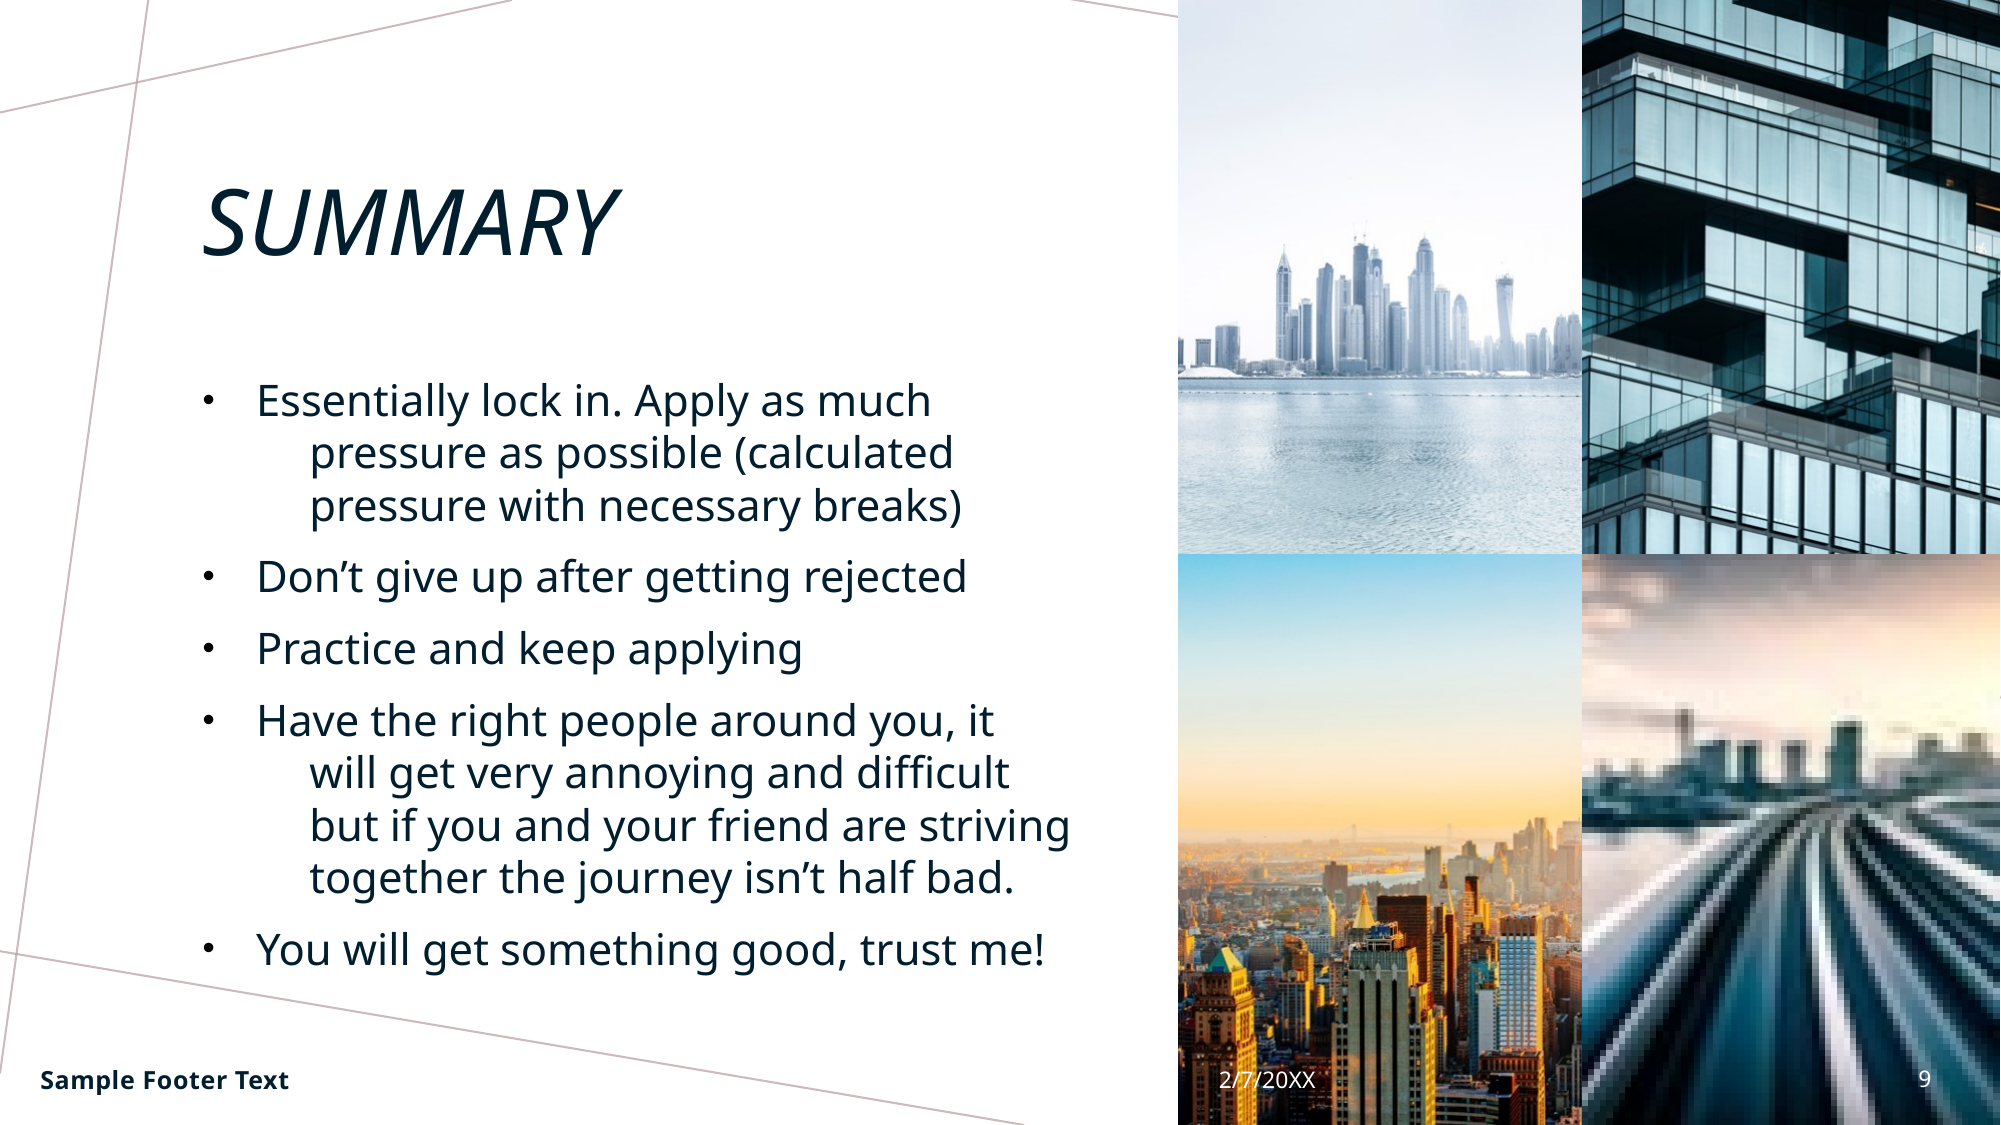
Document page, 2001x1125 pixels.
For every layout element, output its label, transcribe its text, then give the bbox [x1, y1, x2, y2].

picture [1178, 0, 2000, 1125]
list Essentially lock in. Apply as much pressure as possible (calculated pressure with necessary breaks) Don’t give up after getting rejected Practice and keep applying Have the right people around you, it will get very annoying and difficult but if you and your friend are striving together the journey isn’t half bad. You will get something good, trust me! [187, 365, 1090, 993]
text_box Sample Footer Text [25, 1049, 764, 1110]
text_box 12 [1903, 1049, 1981, 1110]
title Summary [187, 87, 1090, 365]
text_box 2/7/20XX [1203, 1049, 1892, 1110]
